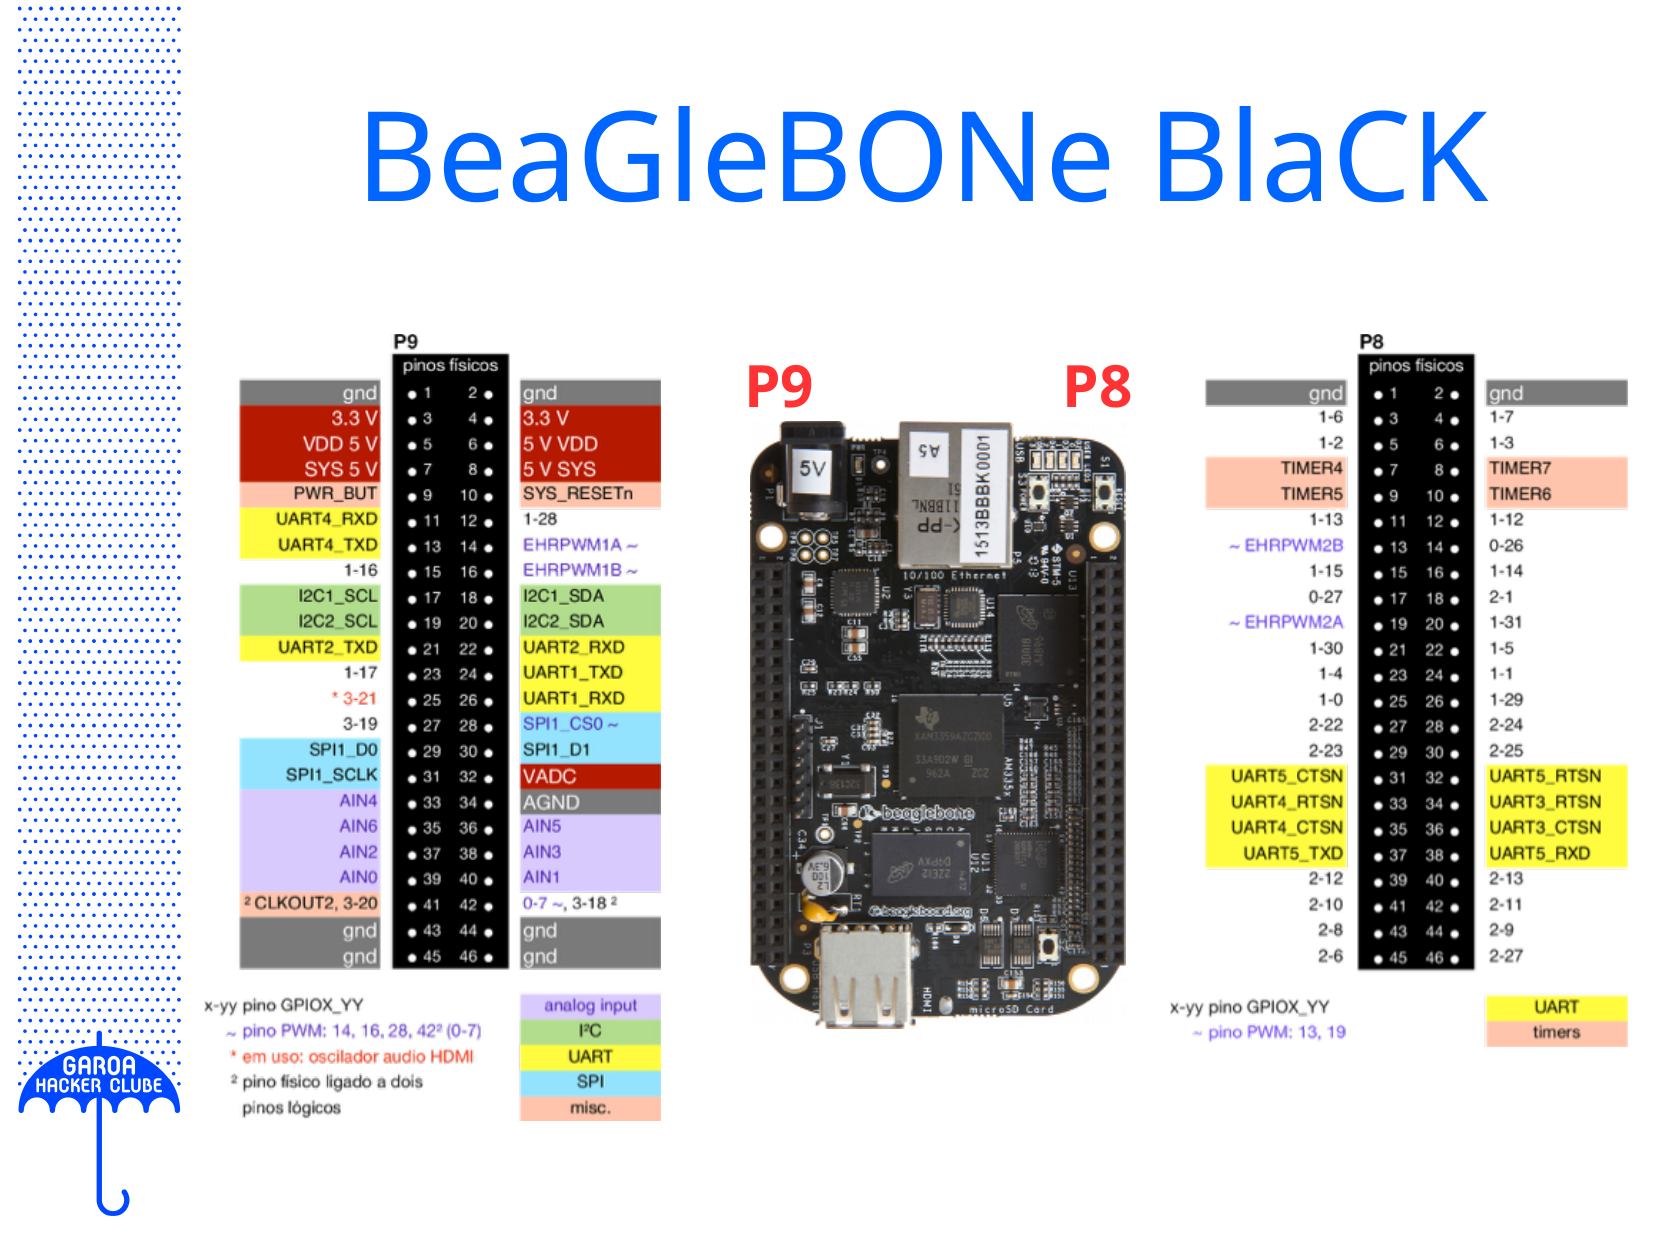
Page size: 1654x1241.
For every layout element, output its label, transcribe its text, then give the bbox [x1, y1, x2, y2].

picture [1170, 334, 1628, 1047]
picture [750, 421, 1126, 1029]
picture [17, 0, 181, 1216]
picture [204, 334, 661, 1121]
text_box P8 [1048, 338, 1149, 419]
text_box P9 [729, 338, 830, 419]
title BeaGleBONe BlaCK [210, 49, 1636, 257]
